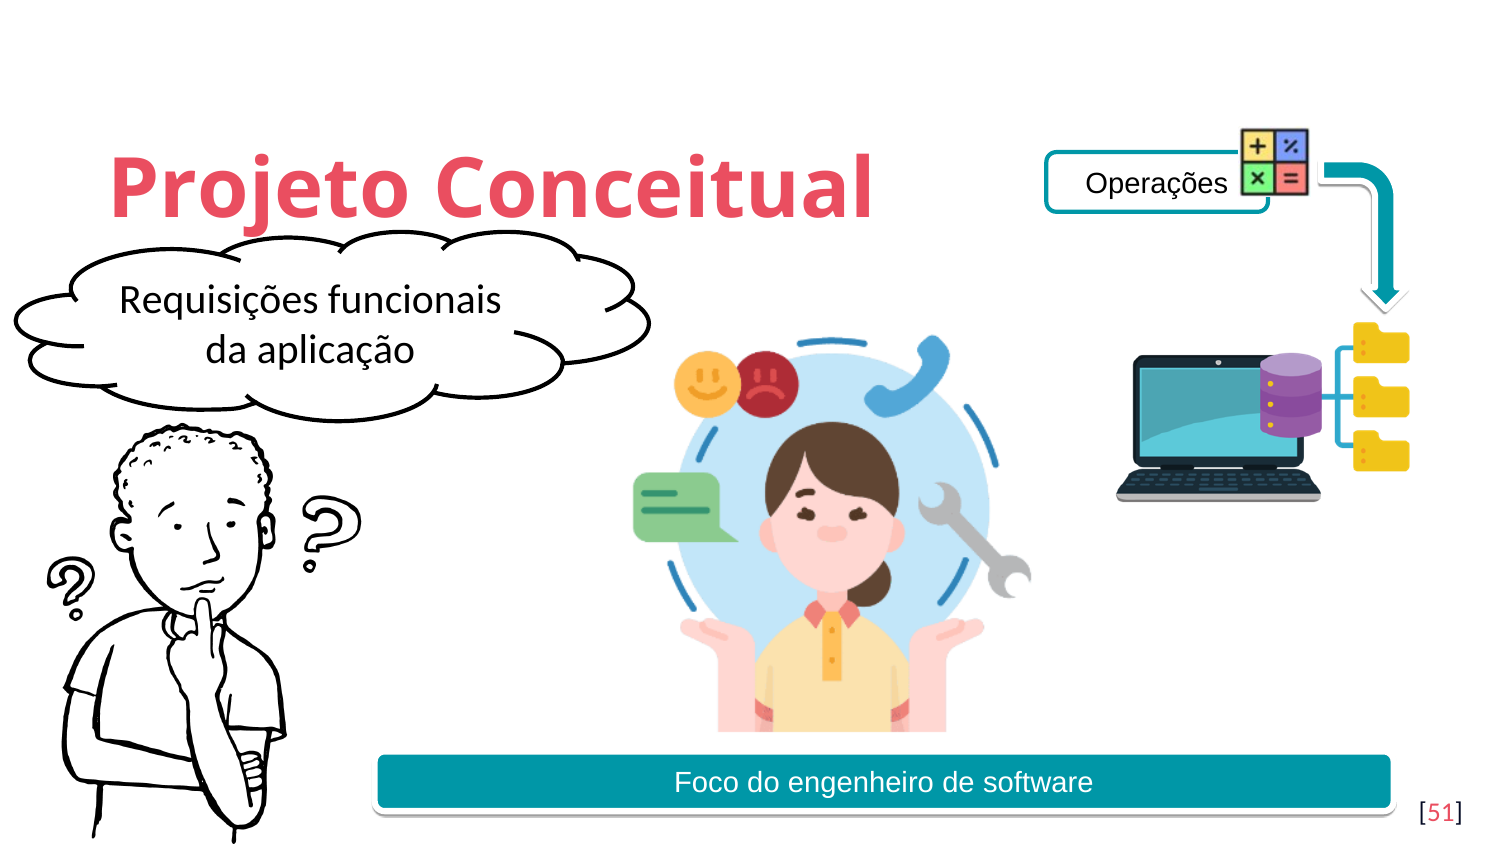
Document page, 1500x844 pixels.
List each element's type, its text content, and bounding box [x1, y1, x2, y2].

picture [617, 327, 1068, 741]
text_box Projeto Conceitual [92, 104, 1408, 243]
picture [1096, 319, 1428, 505]
picture [0, 421, 415, 844]
text_box Requisições funcionais da aplicação [15, 231, 649, 422]
text_box [1320, 159, 1408, 309]
text_box Foco do engenheiro de software [374, 751, 1394, 812]
text_box Operações [1046, 152, 1268, 212]
picture [1238, 126, 1311, 197]
slide_number [51] [1403, 779, 1494, 844]
